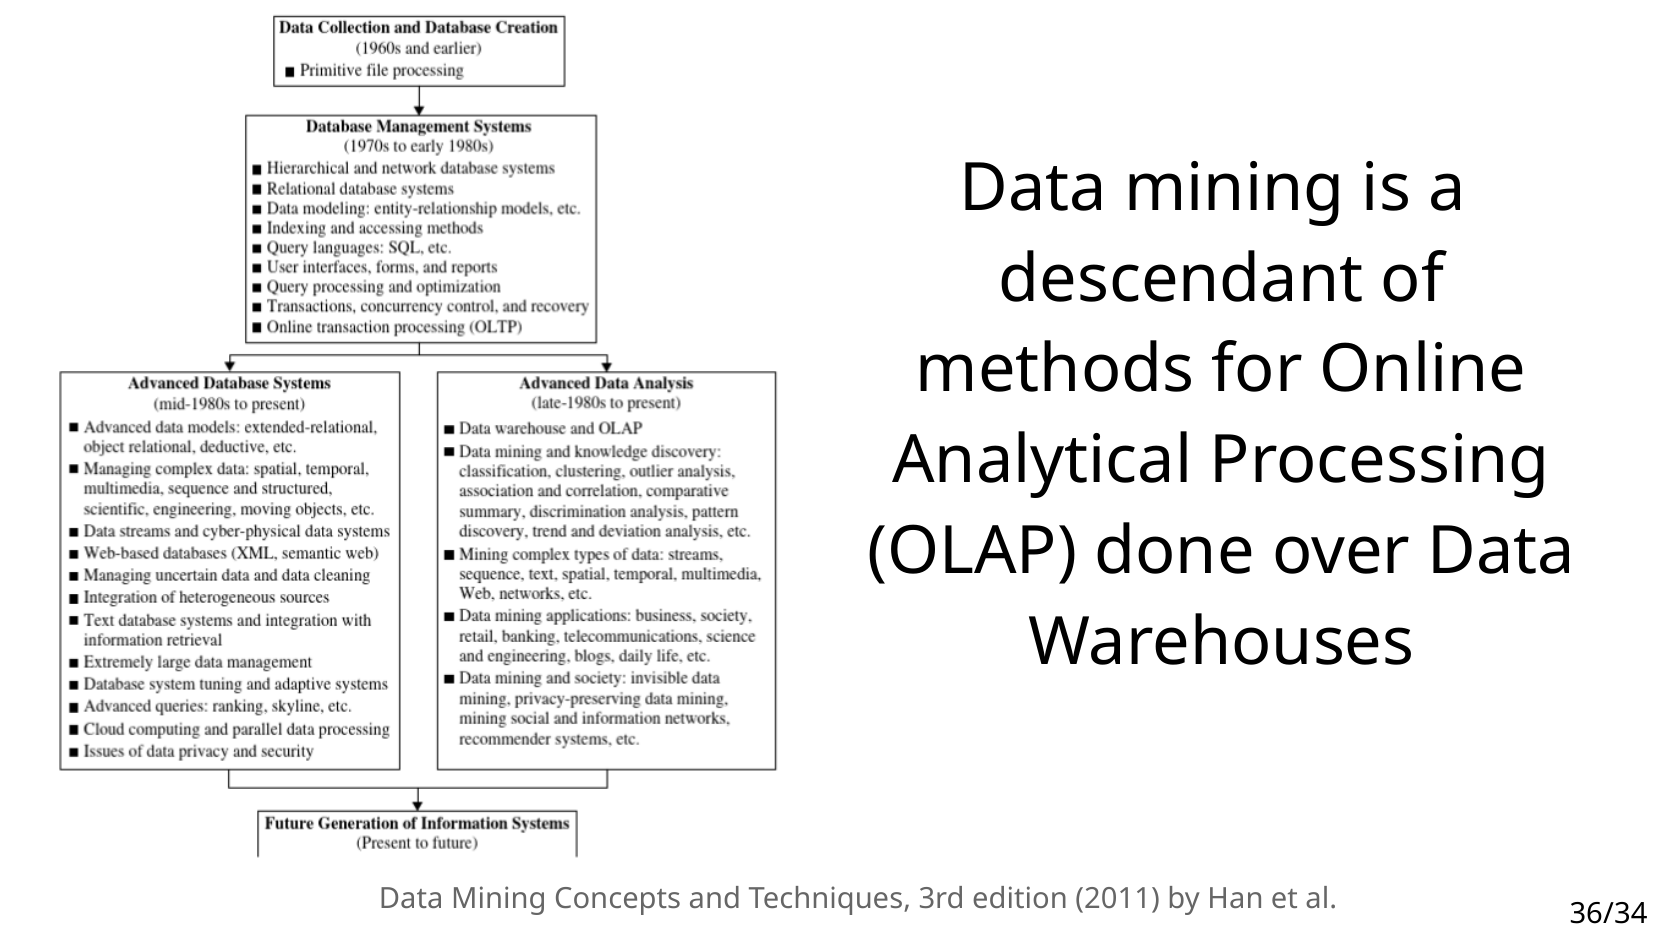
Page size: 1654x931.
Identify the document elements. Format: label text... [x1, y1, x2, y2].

picture [25, 0, 792, 871]
list Data mining is a descendant of methods for Online Analytical Processing (OLAP) done over Data Warehouses [850, 30, 1593, 793]
text_box Data Mining Concepts and Techniques, 3rd edition (2011) by Han et al. [250, 870, 1466, 929]
